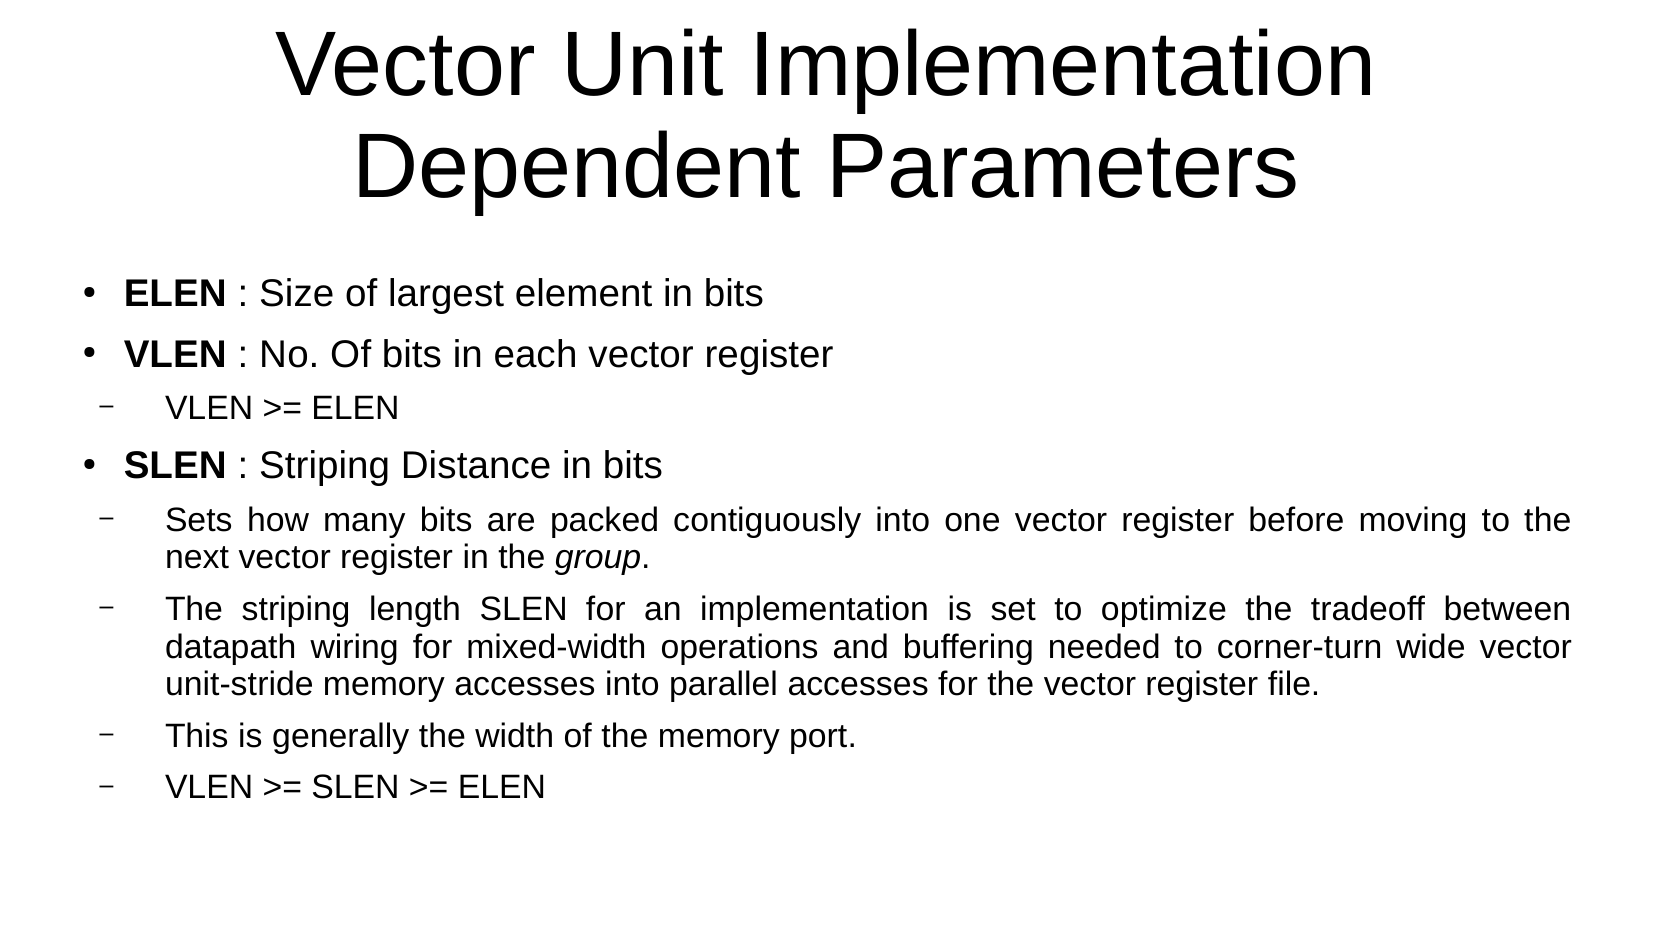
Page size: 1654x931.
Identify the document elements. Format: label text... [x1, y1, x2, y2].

title Vector Unit Implementation Dependent Parameters [82, 12, 1571, 218]
list ELEN : Size of largest element in bits VLEN : No. Of bits in each vector register VLEN >= ELEN SLEN : Striping Distance in bits Sets how many bits are packed contiguously into one vector register before moving to the next vector register in the group. The striping length SLEN for an implementation is set to optimize the tradeoff between datapath wiring for mixed-width operations and buffering needed to corner-turn wide vector unit-stride memory accesses into parallel accesses for the vector register file. This is generally the width of the memory port. VLEN >= SLEN >= ELEN [82, 271, 1571, 812]
